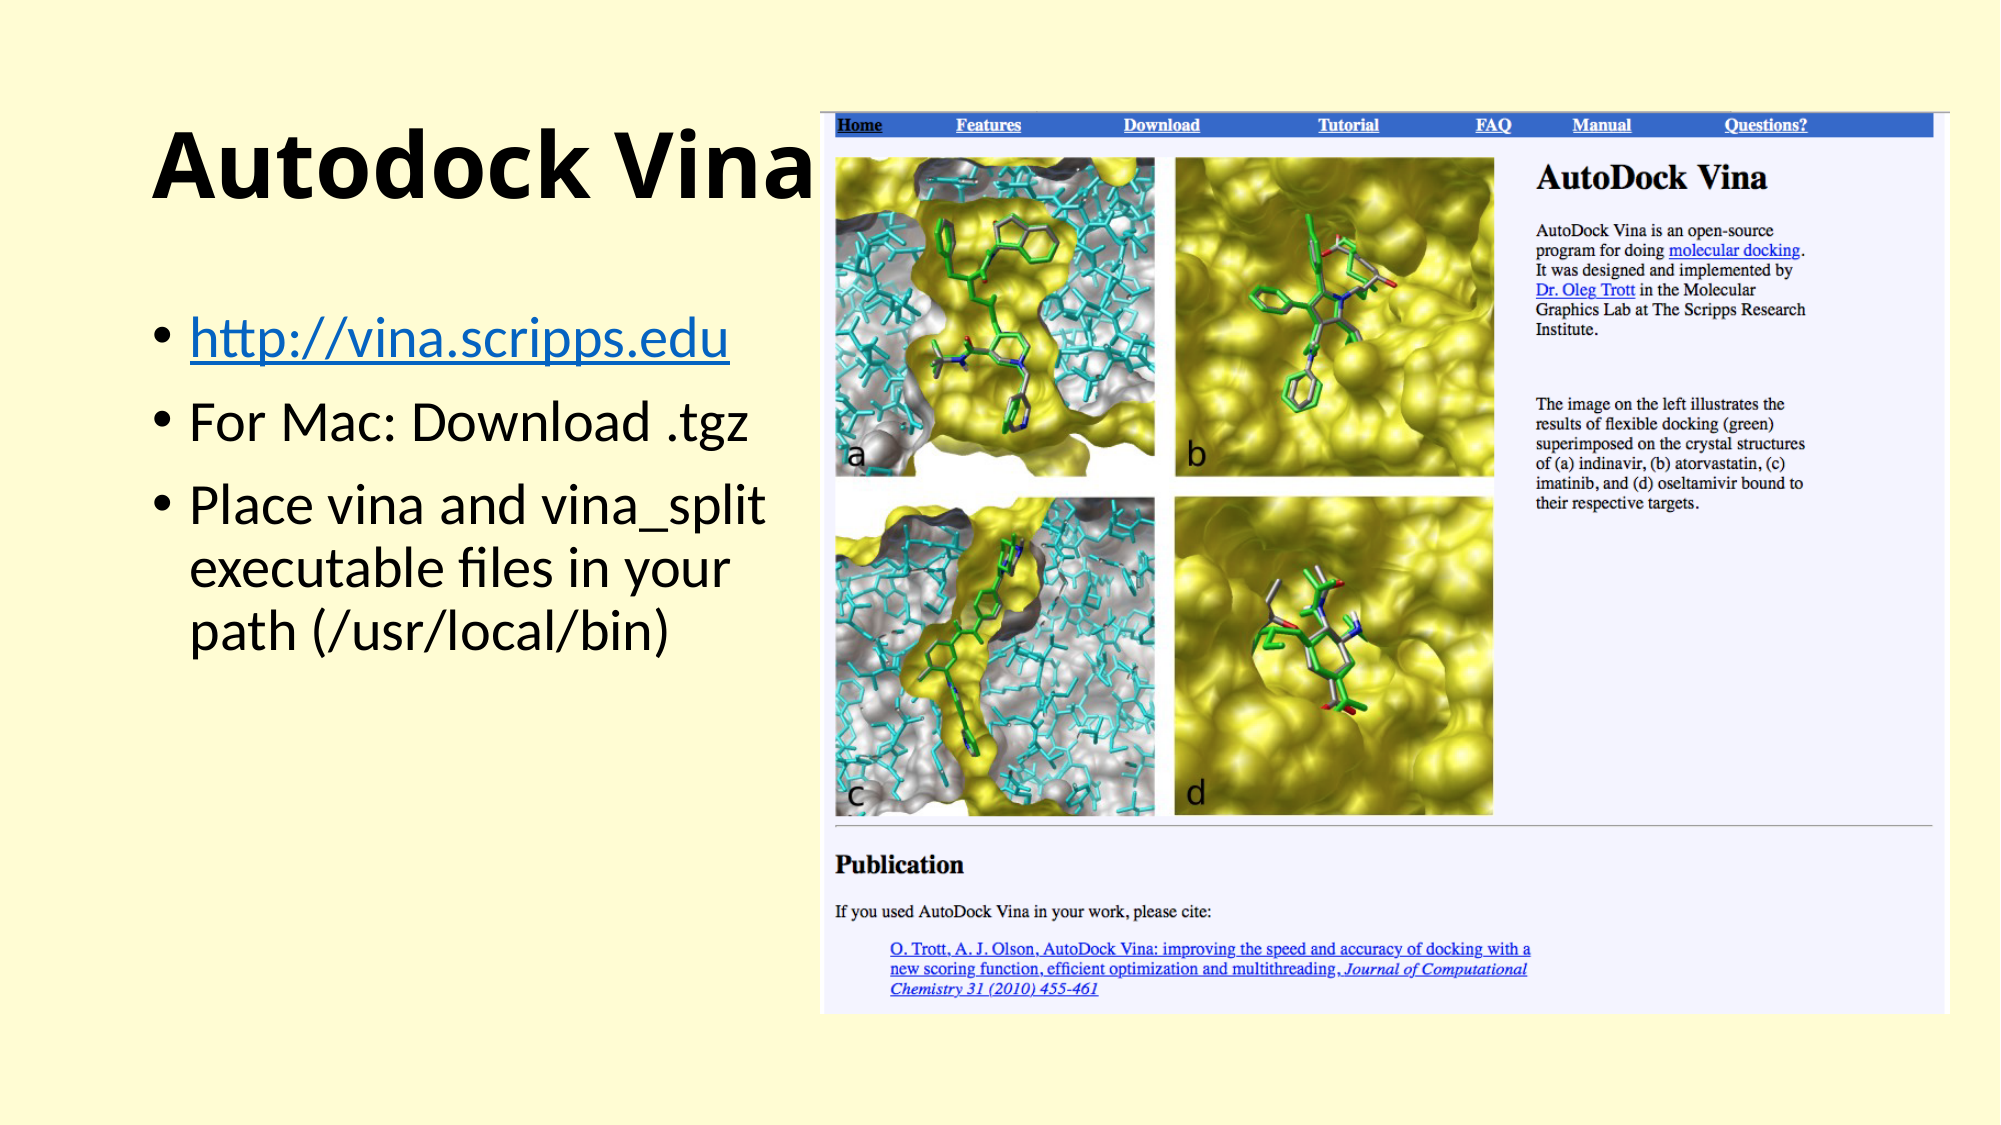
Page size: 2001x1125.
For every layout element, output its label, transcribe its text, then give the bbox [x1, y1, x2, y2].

list http://vina.scripps.edu For Mac: Download .tgz Place vina and vina_split executable files in your path (/usr/local/bin) [137, 299, 794, 1014]
title Autodock Vina [137, 59, 1863, 278]
picture [820, 111, 1950, 1014]
